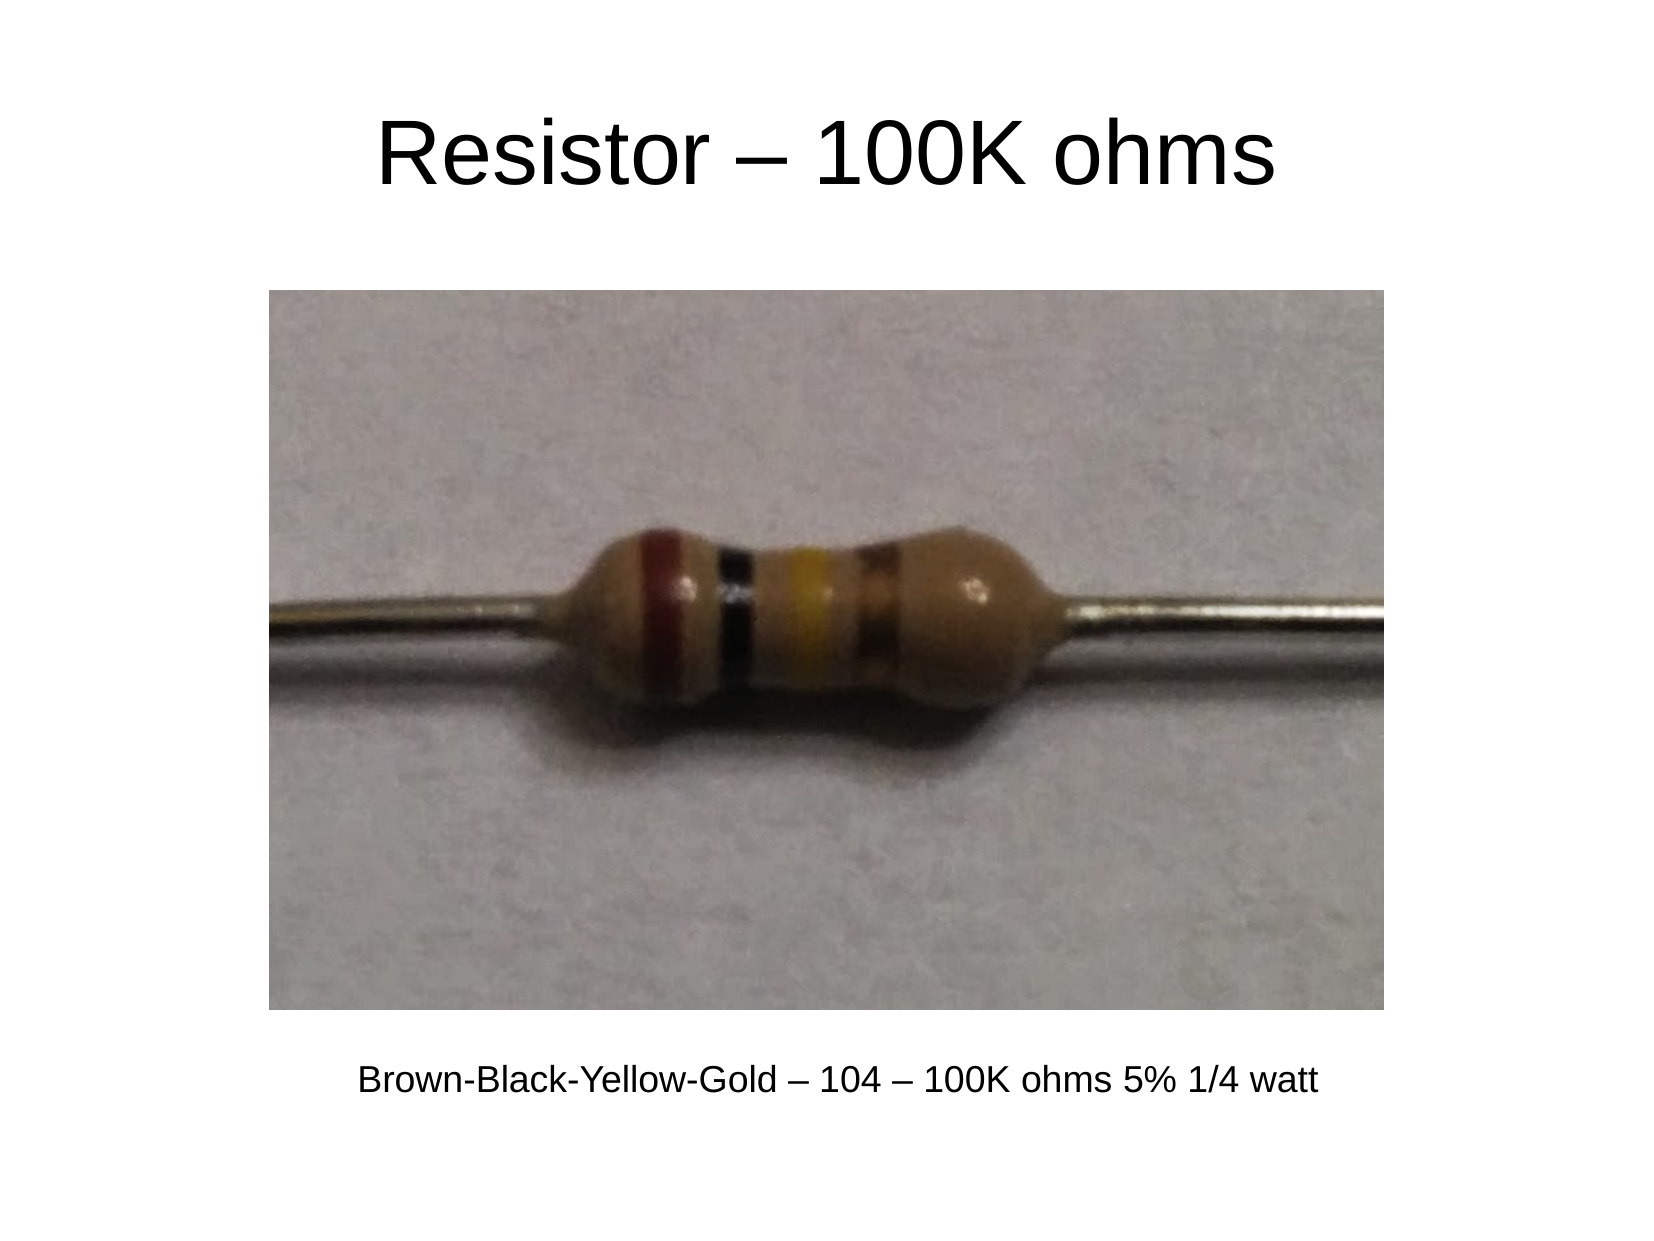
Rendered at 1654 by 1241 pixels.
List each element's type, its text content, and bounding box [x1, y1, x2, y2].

picture [269, 290, 1384, 1010]
title Resistor – 100K ohms [82, 49, 1571, 257]
text_box Brown-Black-Yellow-Gold – 104 – 100K ohms 5% 1/4 watt [342, 1051, 1334, 1144]
